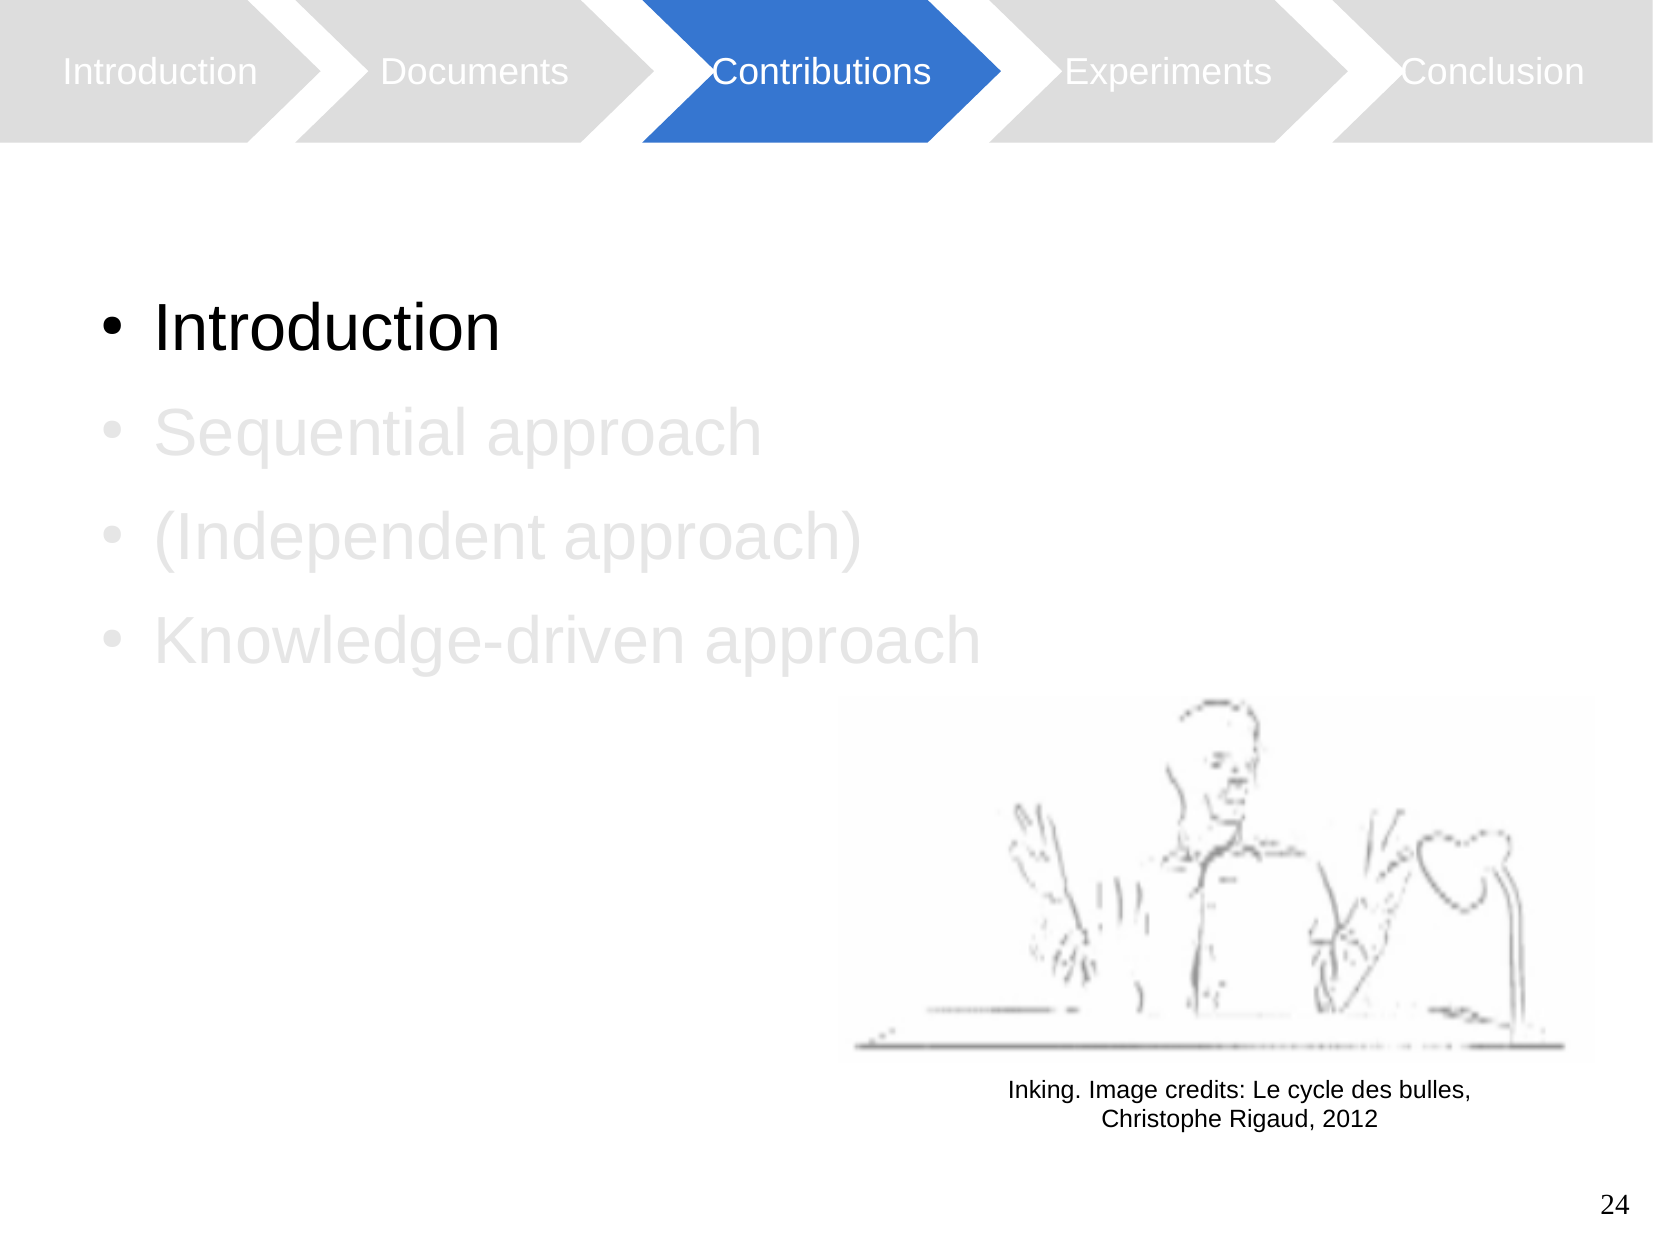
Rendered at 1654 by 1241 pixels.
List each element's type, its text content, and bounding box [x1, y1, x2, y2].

text_box Documents [295, 0, 654, 143]
text_box [65, 390, 1052, 697]
text_box Introduction [0, 0, 321, 143]
text_box Contributions [642, 0, 1001, 143]
list Introduction Sequential approach (Independent approach) Knowledge-driven approach [82, 290, 1217, 1010]
text_box Experiments [989, 0, 1348, 143]
picture [838, 696, 1595, 1063]
text_box Inking. Image credits: Le cycle des bulles, Christophe Rigaud, 2012 [962, 1068, 1518, 1140]
text_box Conclusion [1332, 0, 1653, 143]
